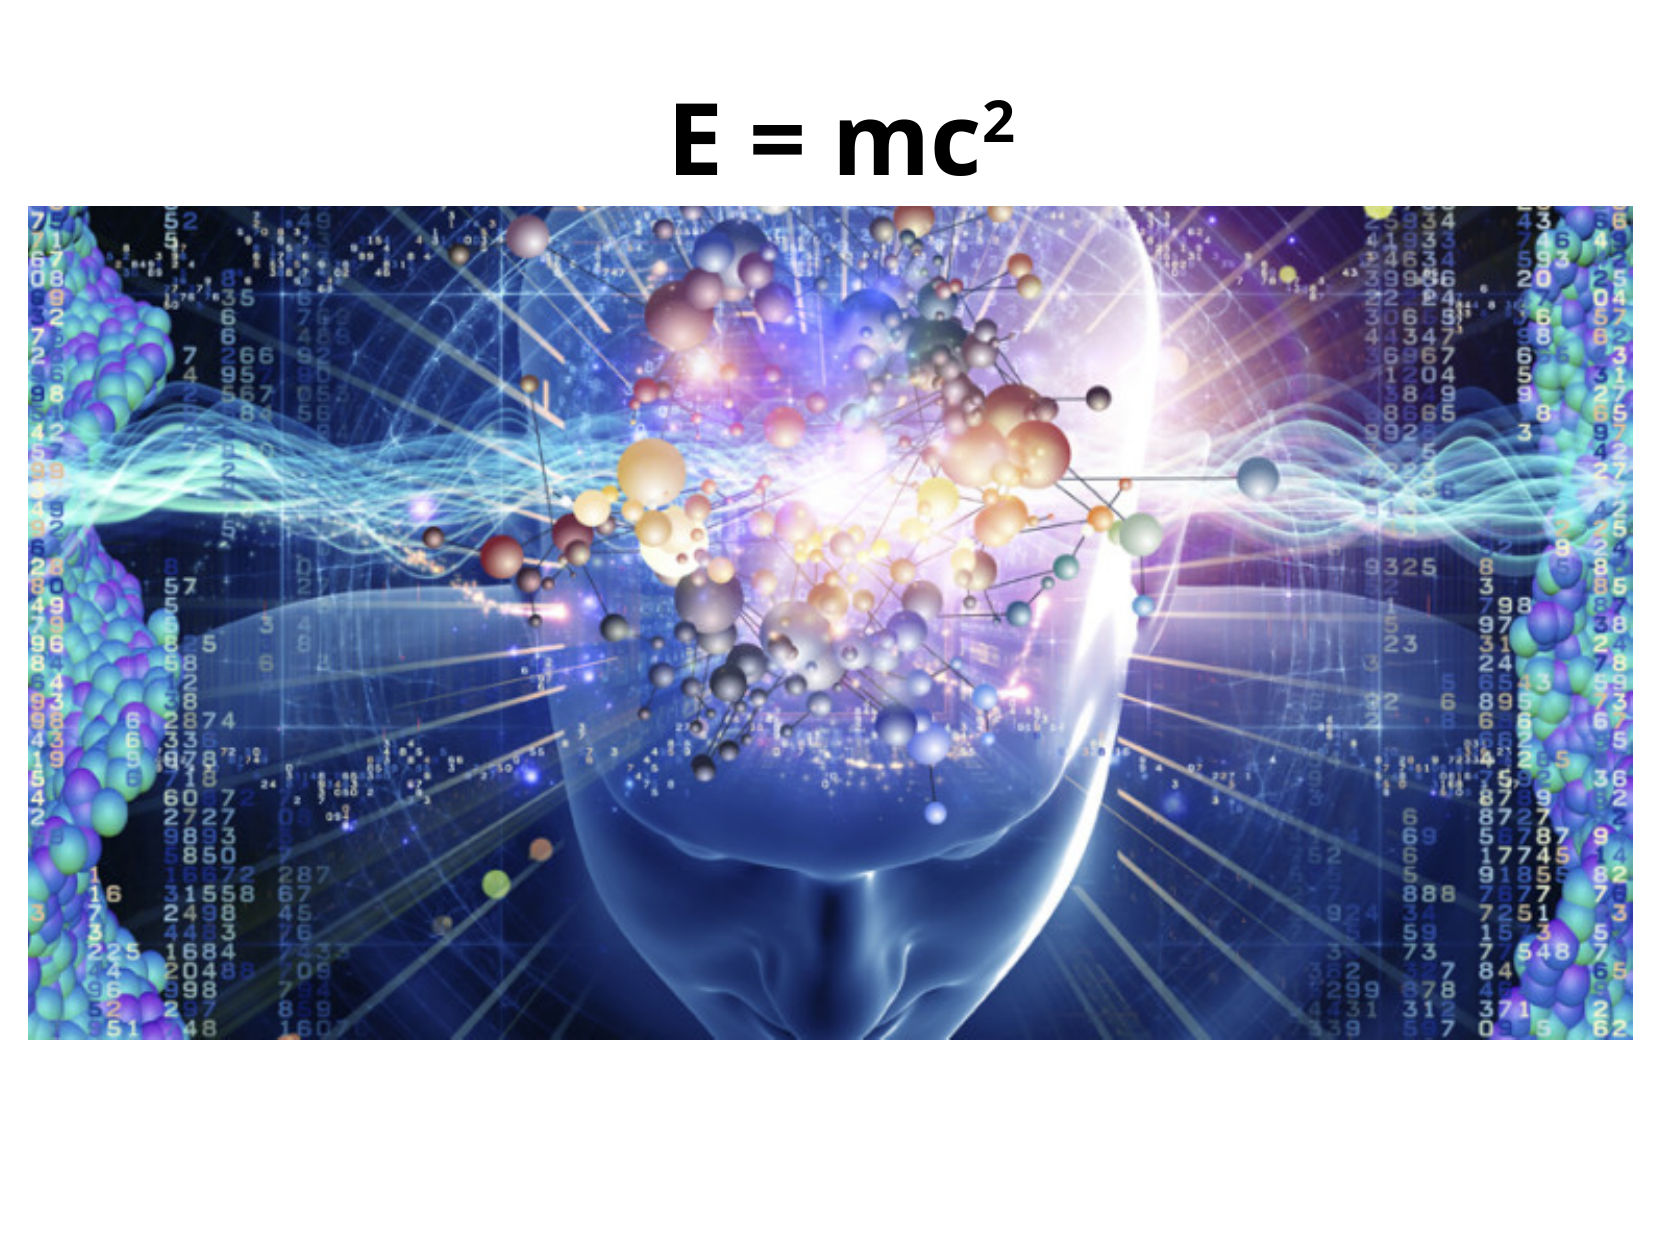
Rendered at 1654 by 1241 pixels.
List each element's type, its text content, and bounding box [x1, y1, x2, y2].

picture [28, 206, 1633, 1040]
text_box E = mc2 [652, 61, 1009, 188]
